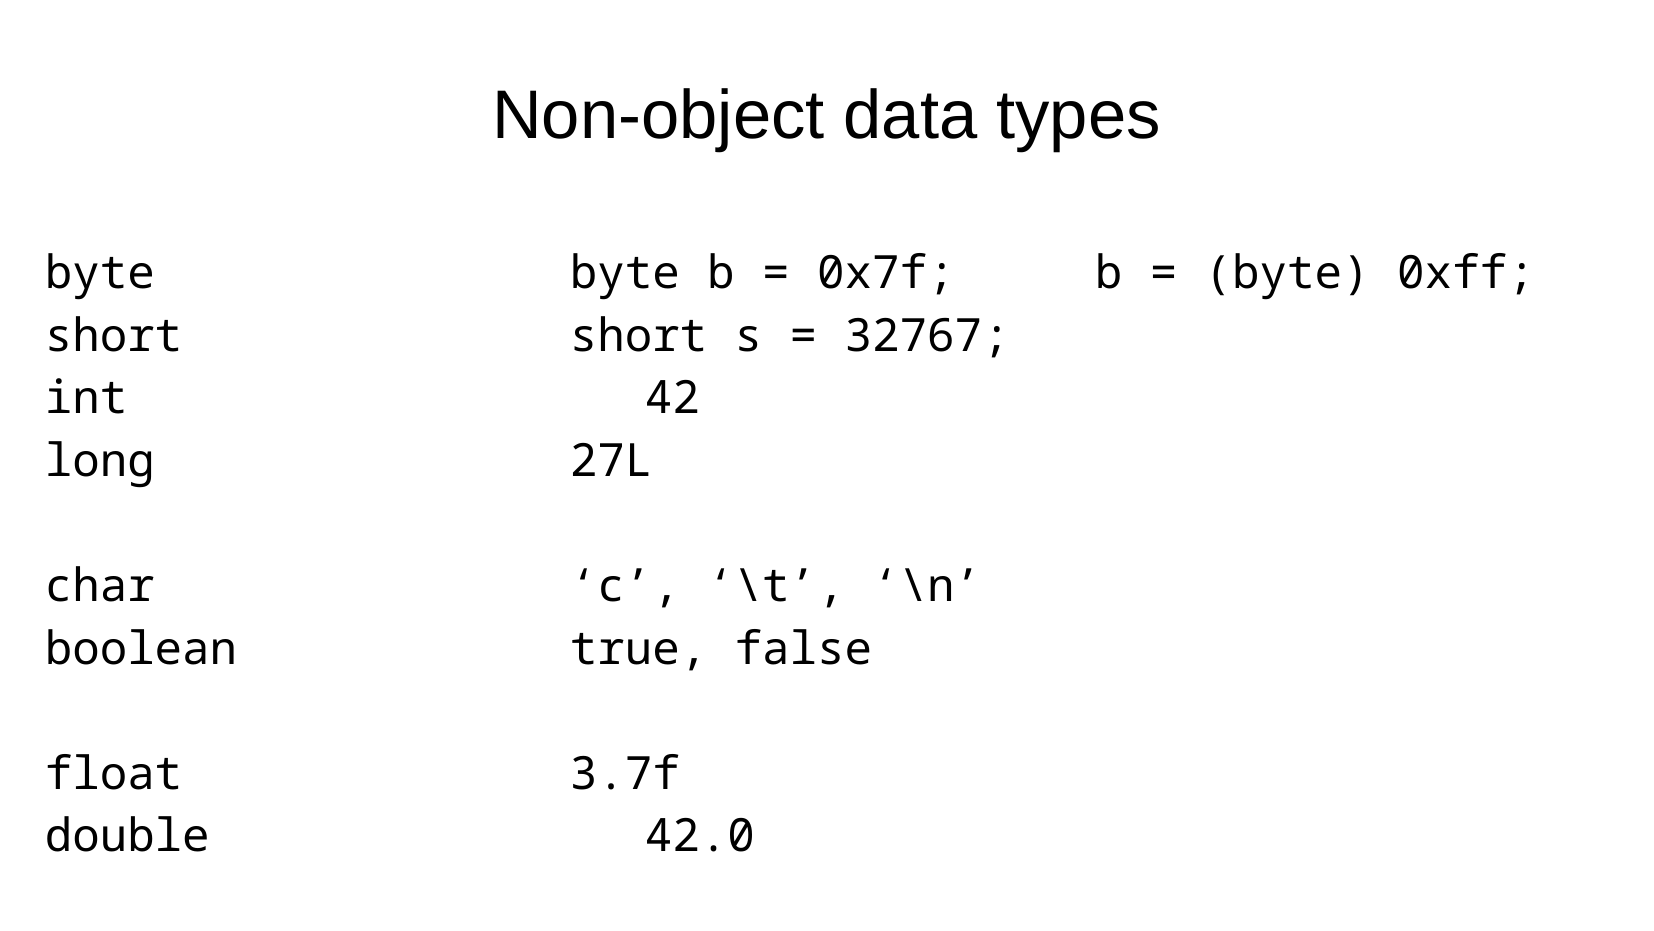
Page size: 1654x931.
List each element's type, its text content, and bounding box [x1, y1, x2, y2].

text_box byte byte b = 0x7f; b = (byte) 0xff; short short s = 32767; int 42 long 27L char ‘c’, ‘\t’, ‘\n’ boolean true, false float 3.7f double 42.0 [30, 232, 1606, 863]
title Non-object data types [82, 37, 1571, 193]
